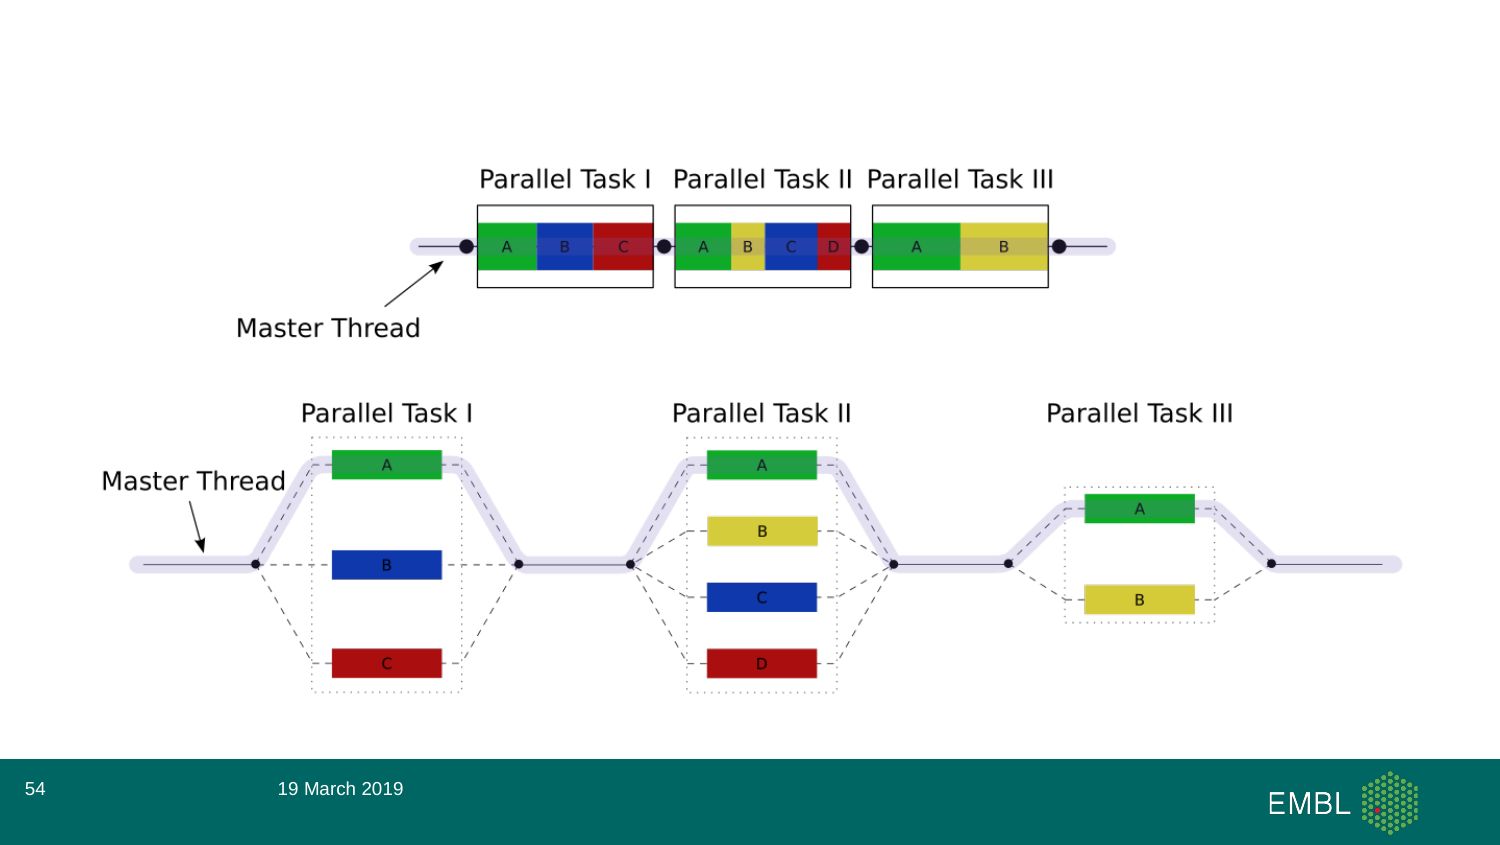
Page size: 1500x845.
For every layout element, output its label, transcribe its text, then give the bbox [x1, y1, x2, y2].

picture [83, 148, 1417, 705]
text_box <number> [24, 776, 76, 805]
text_box 19 March 2019 [277, 776, 553, 805]
